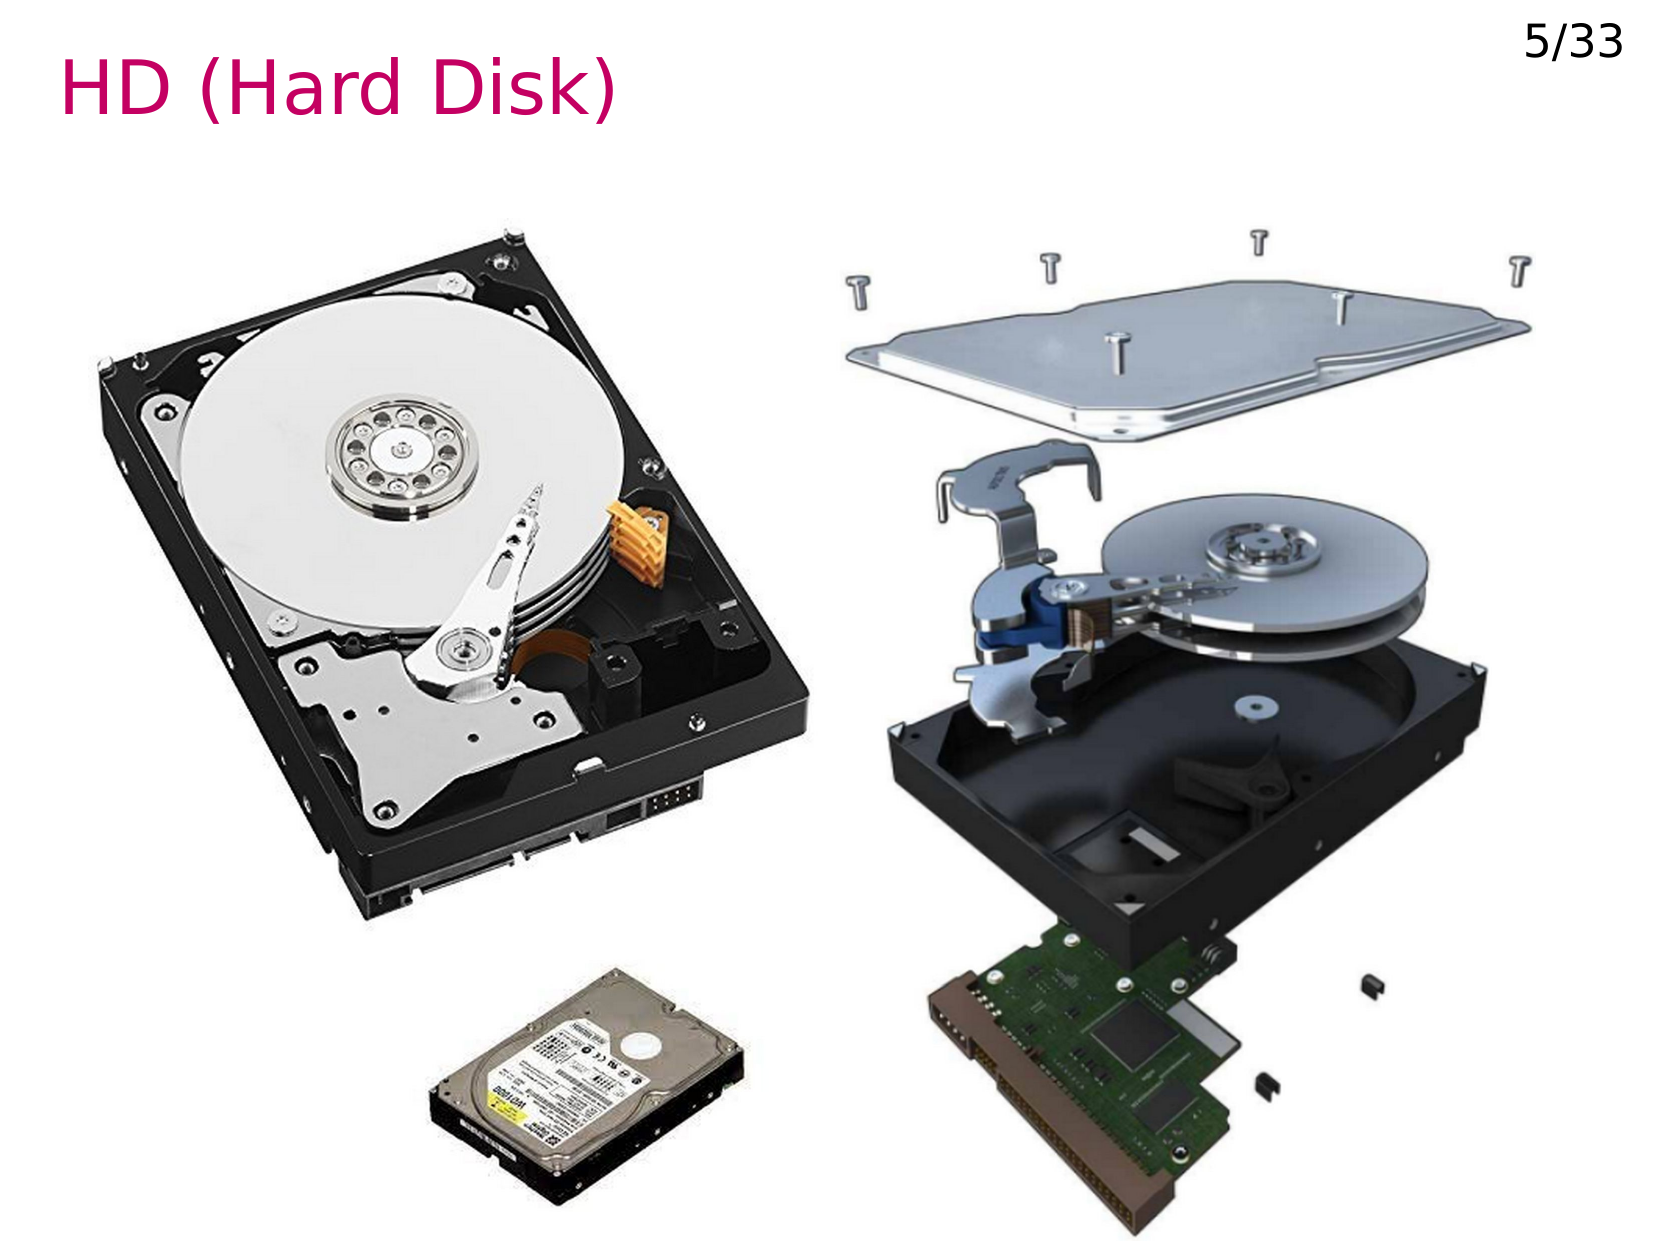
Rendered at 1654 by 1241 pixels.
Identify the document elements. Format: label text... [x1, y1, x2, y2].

title HD (Hard Disk) [59, 29, 1625, 148]
picture [88, 218, 1536, 1241]
